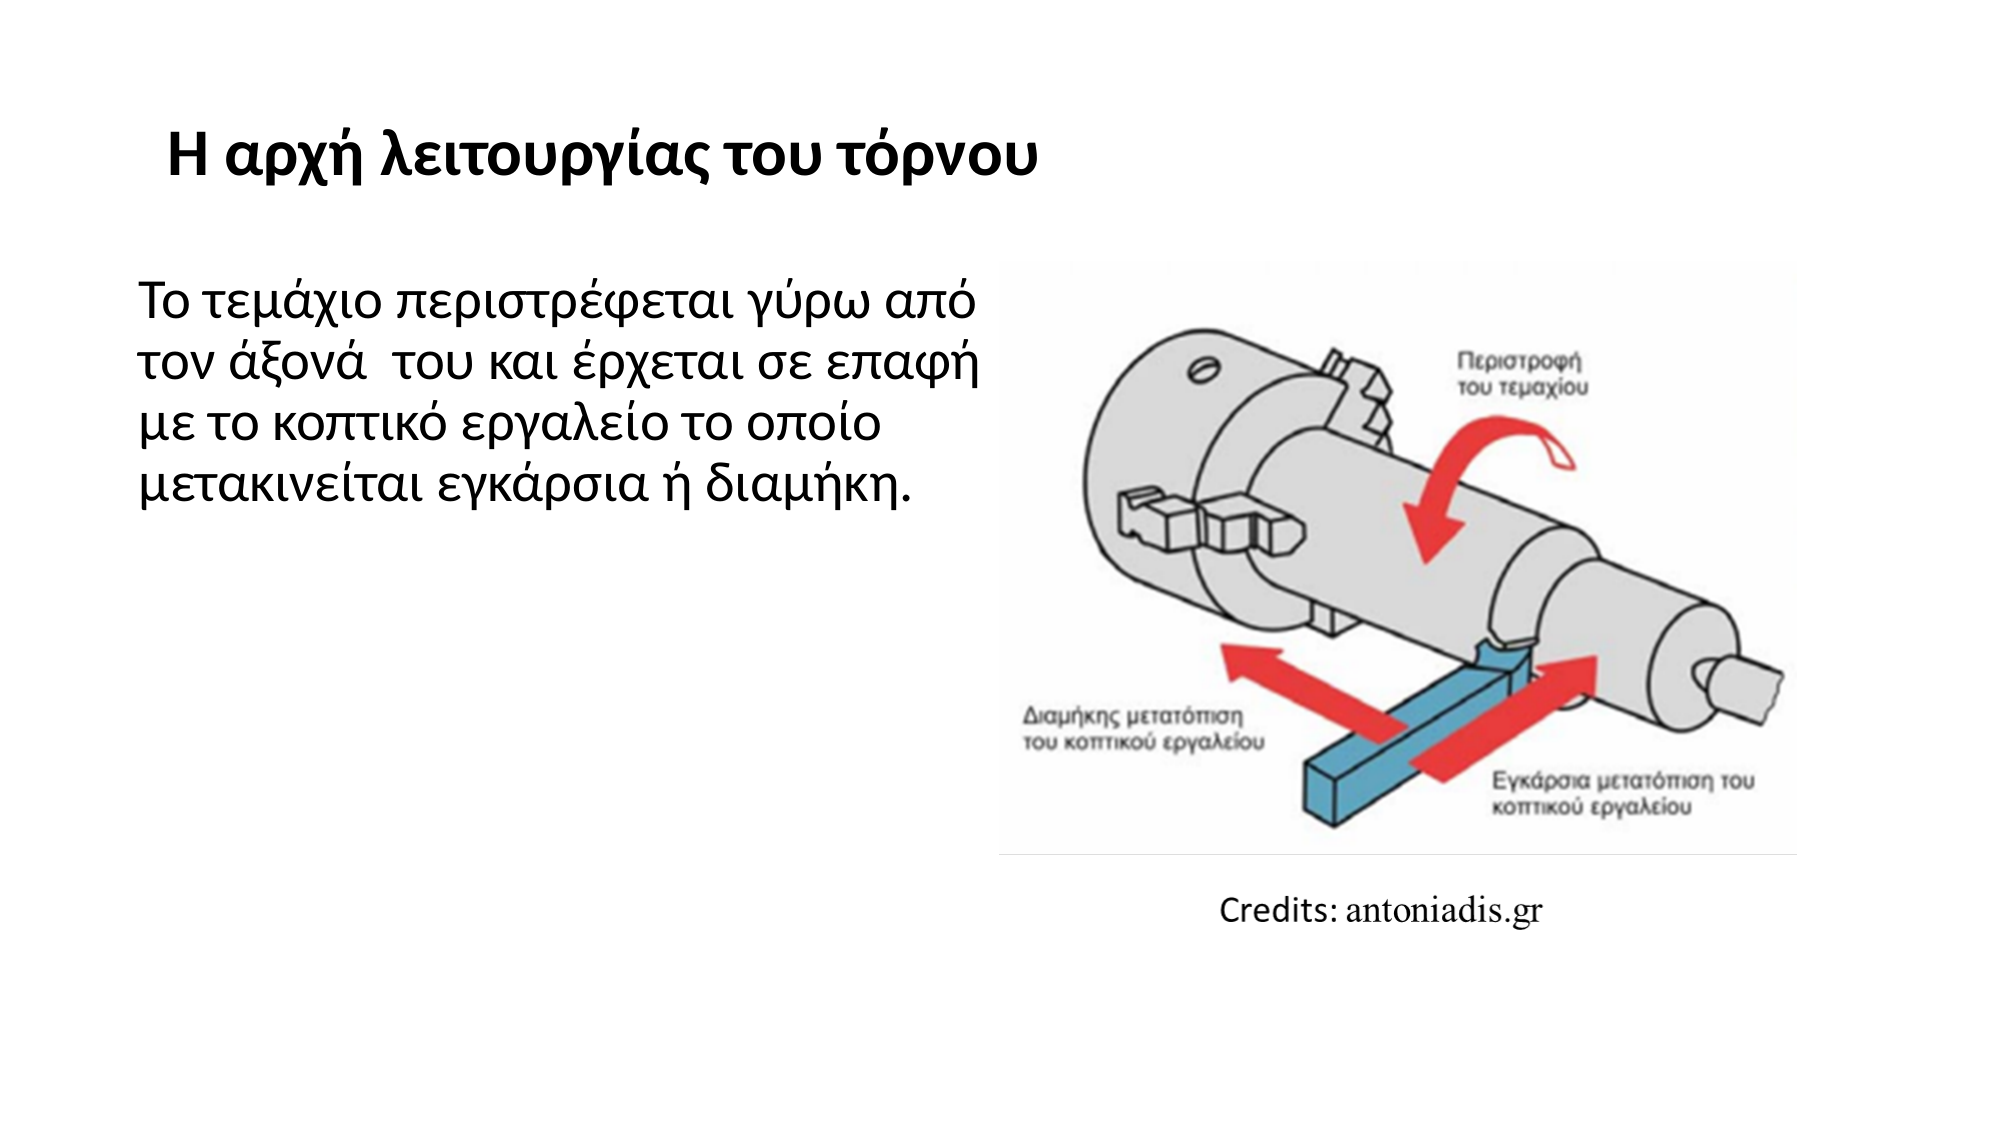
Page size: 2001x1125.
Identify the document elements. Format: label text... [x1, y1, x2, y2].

list Το τεμάχιο περιστρέφεται γύρω από τον άξονά του και έρχεται σε επαφή με το κοπτικό εργαλείο το οποίο μετακινείται εγκάρσια ή διαμήκη. [123, 261, 999, 574]
picture [999, 261, 1797, 956]
title Η αρχή λειτουργίας του τόρνου [137, 59, 1863, 249]
